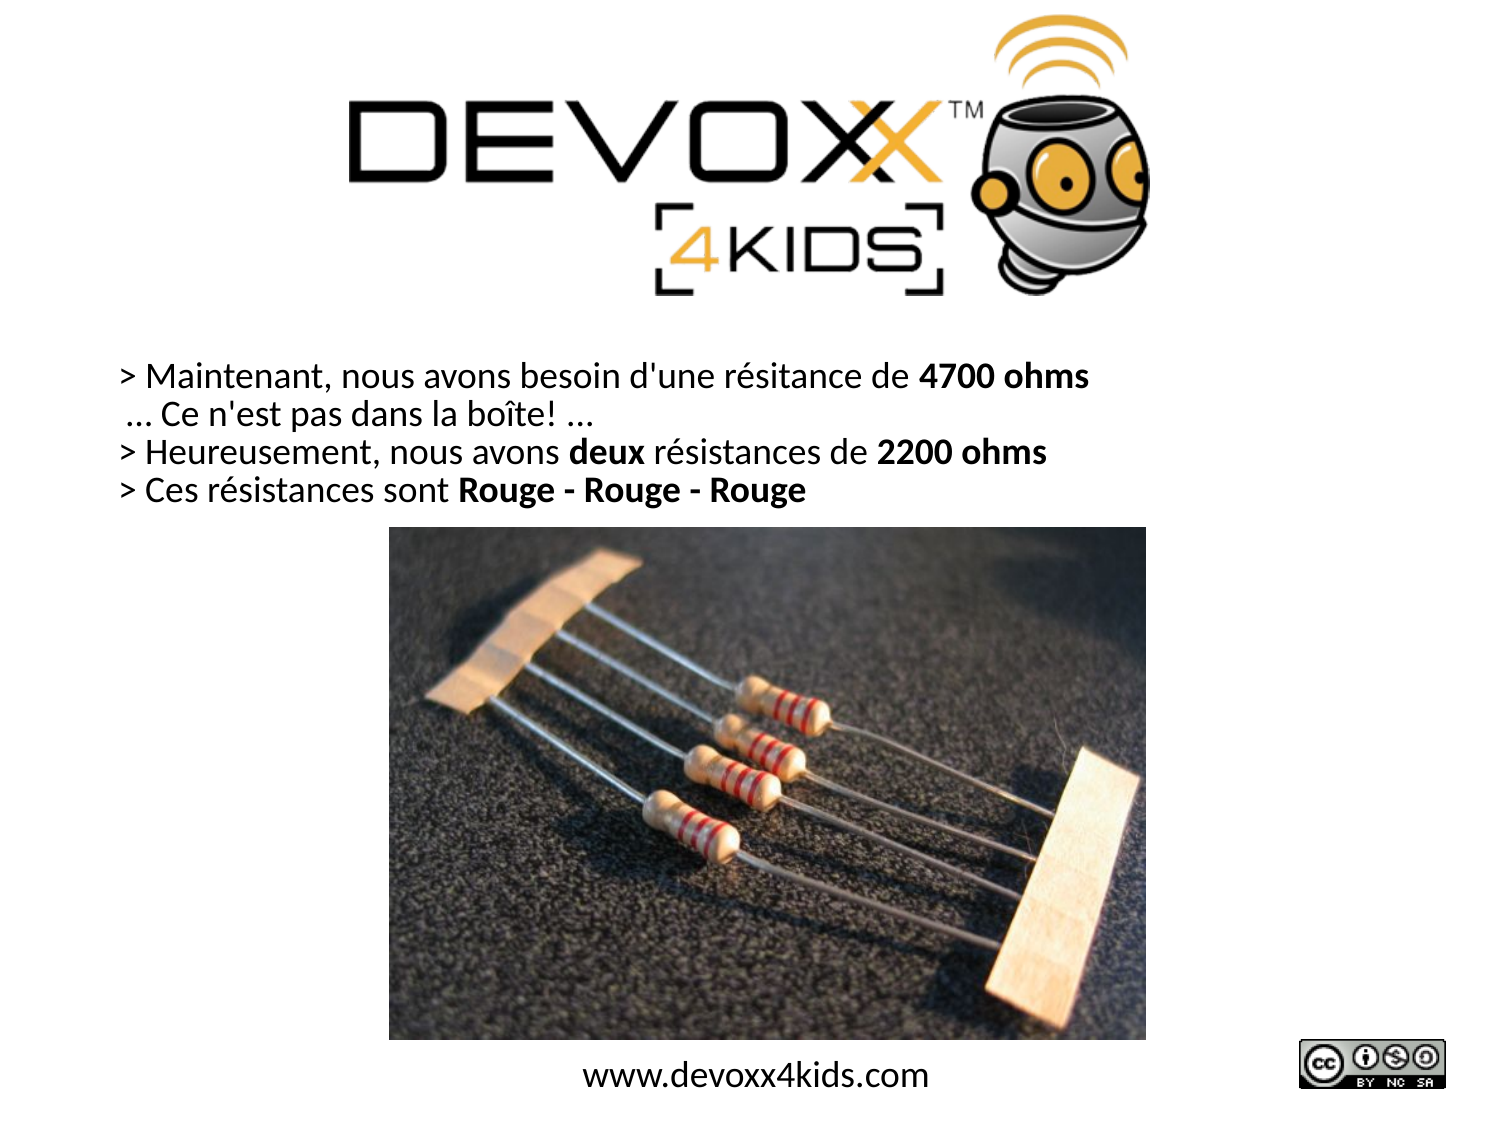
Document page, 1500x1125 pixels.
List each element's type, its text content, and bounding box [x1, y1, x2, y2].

picture [349, 14, 1150, 296]
picture [1299, 1039, 1446, 1089]
title > Maintenant, nous avons besoin d'une résitance de 4700 ohms … Ce n'est pas dans la boîte! ... > Heureusement, nous avons deux résistances de 2200 ohms > Ces résistances sont Rouge - Rouge - Rouge [118, 344, 1394, 528]
picture [389, 527, 1146, 1040]
